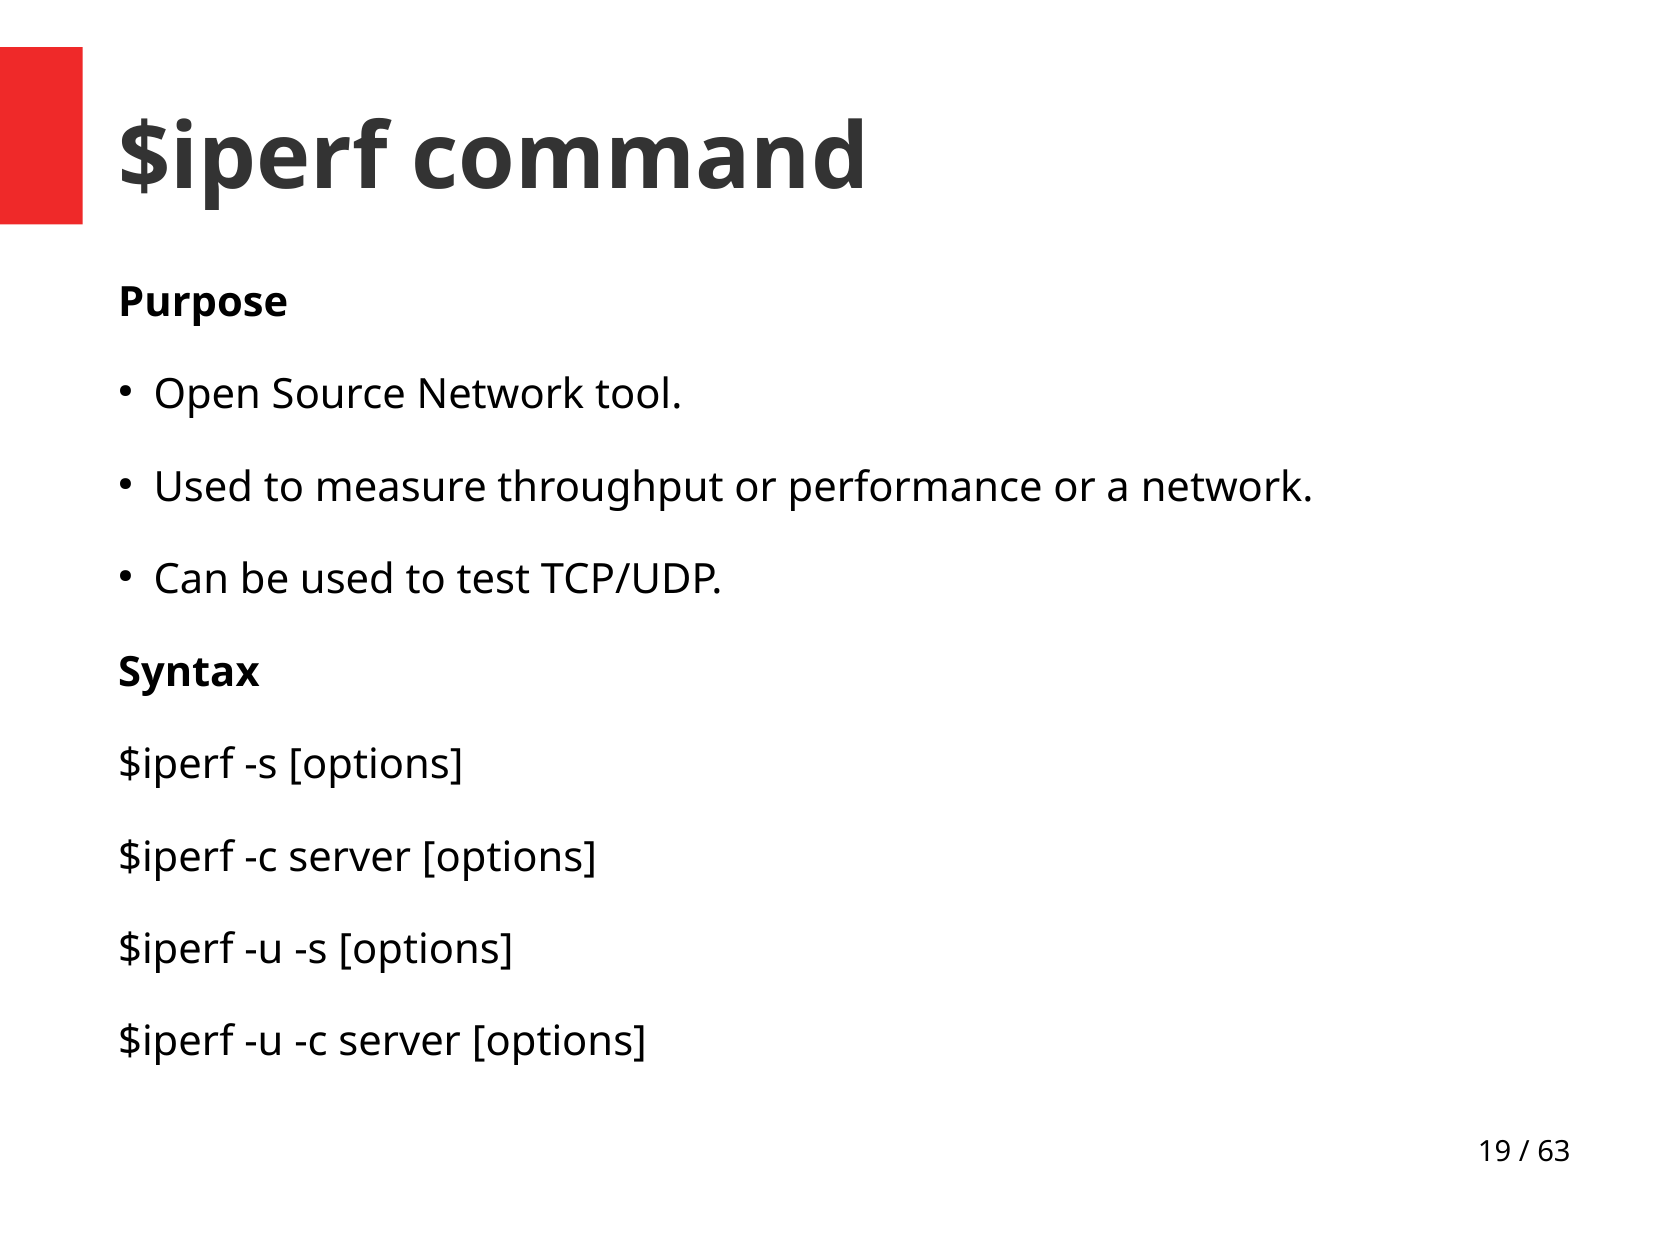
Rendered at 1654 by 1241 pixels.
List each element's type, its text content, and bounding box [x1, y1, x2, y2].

title $iperf command [118, 49, 1571, 257]
subtitle Purpose Open Source Network tool. Used to measure throughput or performance or a network. Can be used to test TCP/UDP. Syntax $iperf -s [options] $iperf -c server [options] $iperf -u -s [options] $iperf -u -c server [options] [118, 271, 1536, 1074]
